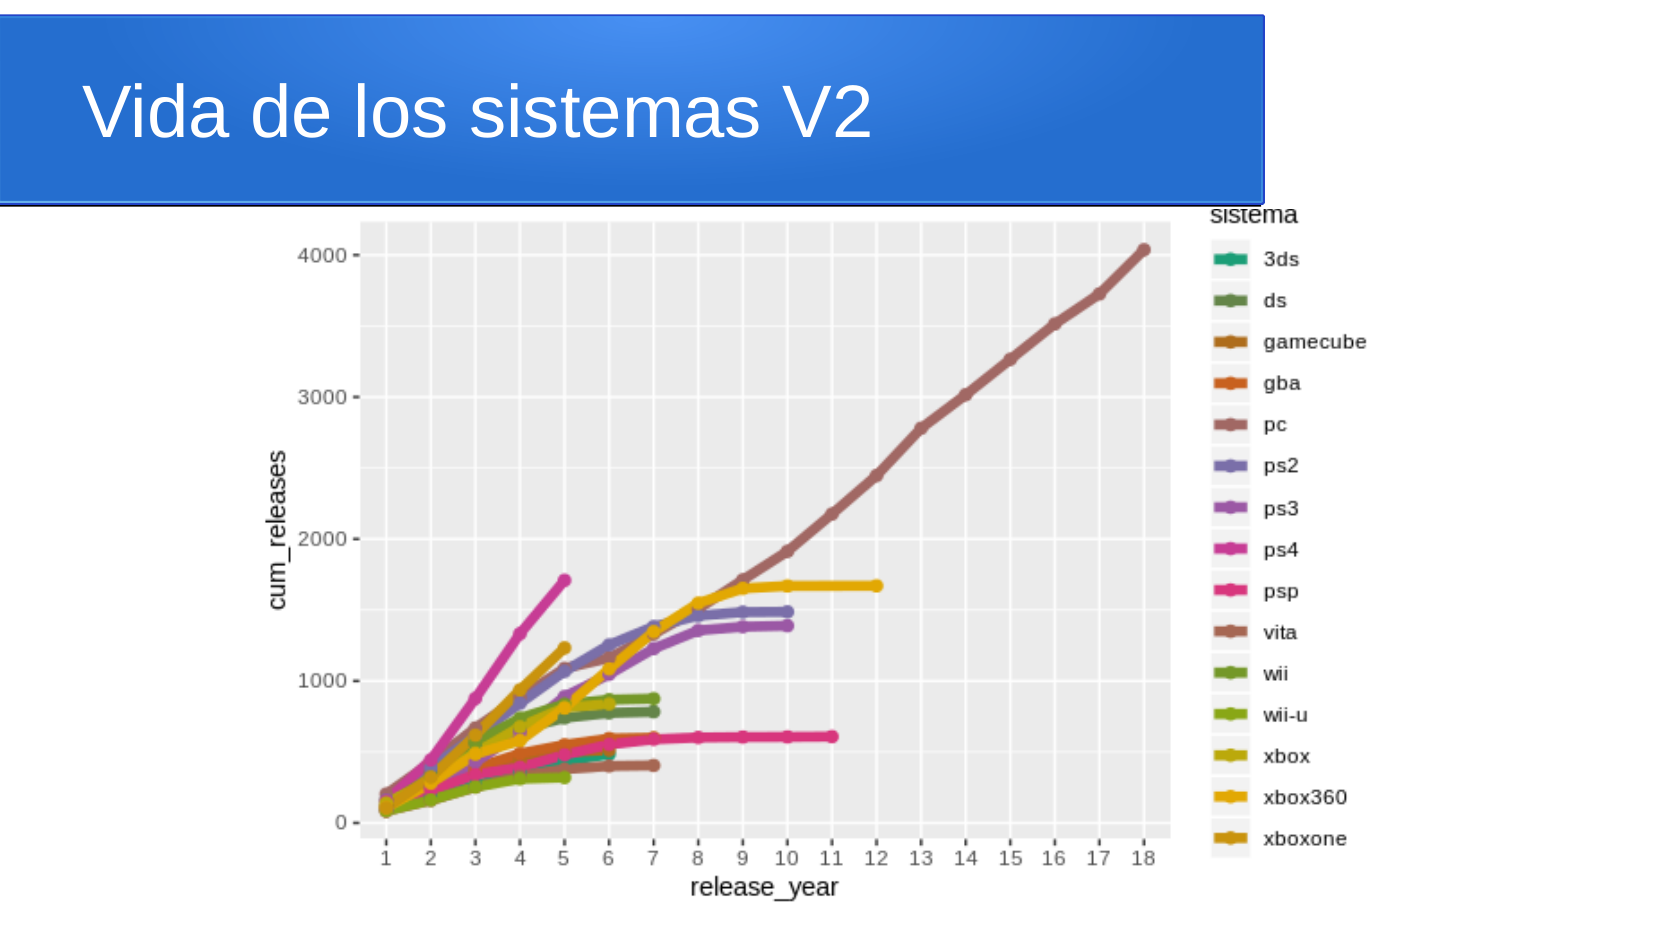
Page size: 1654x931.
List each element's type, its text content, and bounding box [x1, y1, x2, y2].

picture [255, 209, 1395, 914]
title Vida de los sistemas V2 [82, 35, 1235, 189]
